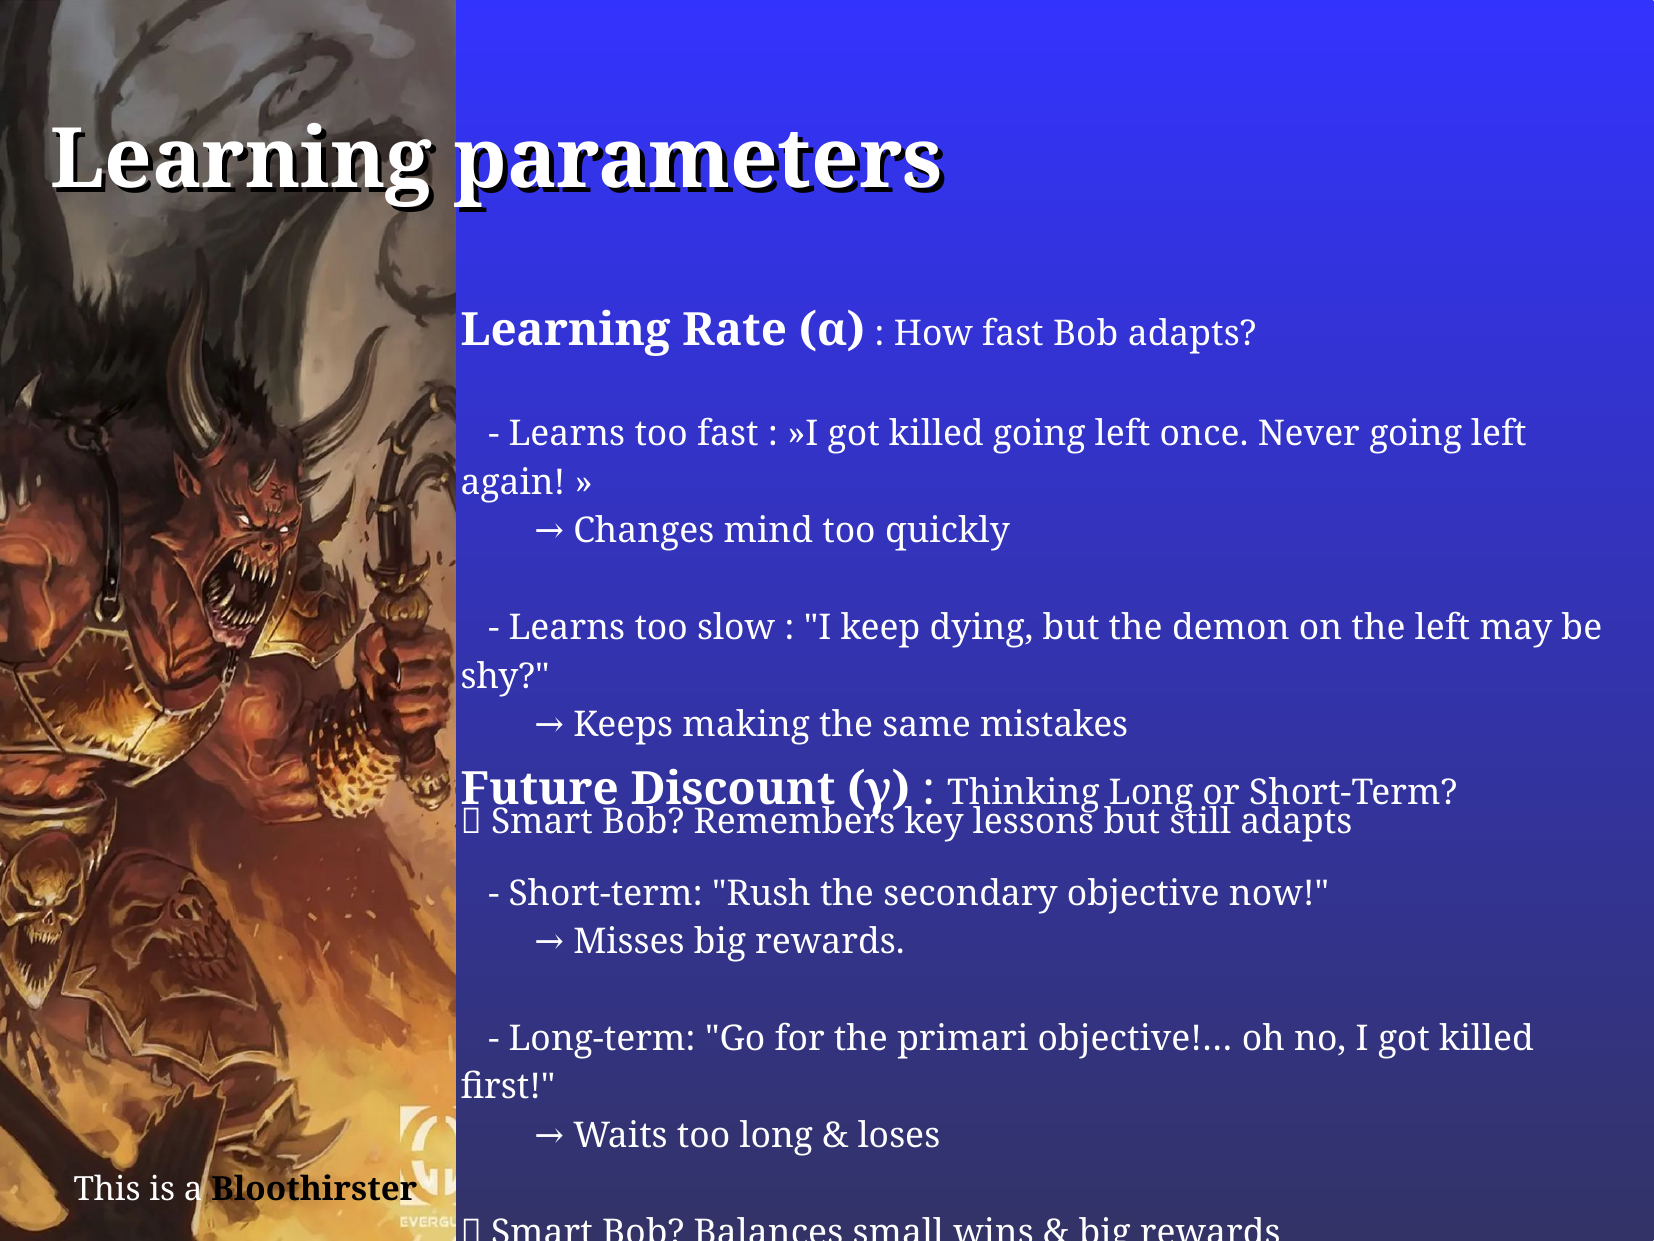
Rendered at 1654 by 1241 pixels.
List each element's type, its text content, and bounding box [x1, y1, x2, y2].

picture [0, 0, 456, 1241]
text_box Learning Rate (α) : How fast Bob adapts? - Learns too fast : »I got killed going left once. Never going left again! » → Changes mind too quickly - Learns too slow : "I keep dying, but the demon on the left may be shy?" → Keeps making the same mistakes ✅ Smart Bob? Remembers key lessons but still adapts [448, 284, 1630, 709]
text_box Learning parameters [35, 91, 1654, 225]
text_box This is a Bloothirster [35, 1157, 456, 1225]
text_box Future Discount (γ) : Thinking Long or Short-Term? - Short-term: "Rush the secondary objective now!" → Misses big rewards. - Long-term: "Go for the primari objective!… oh no, I got killed first!" → Waits too long & loses ✅ Smart Bob? Balances small wins & big rewards [448, 744, 1630, 1168]
